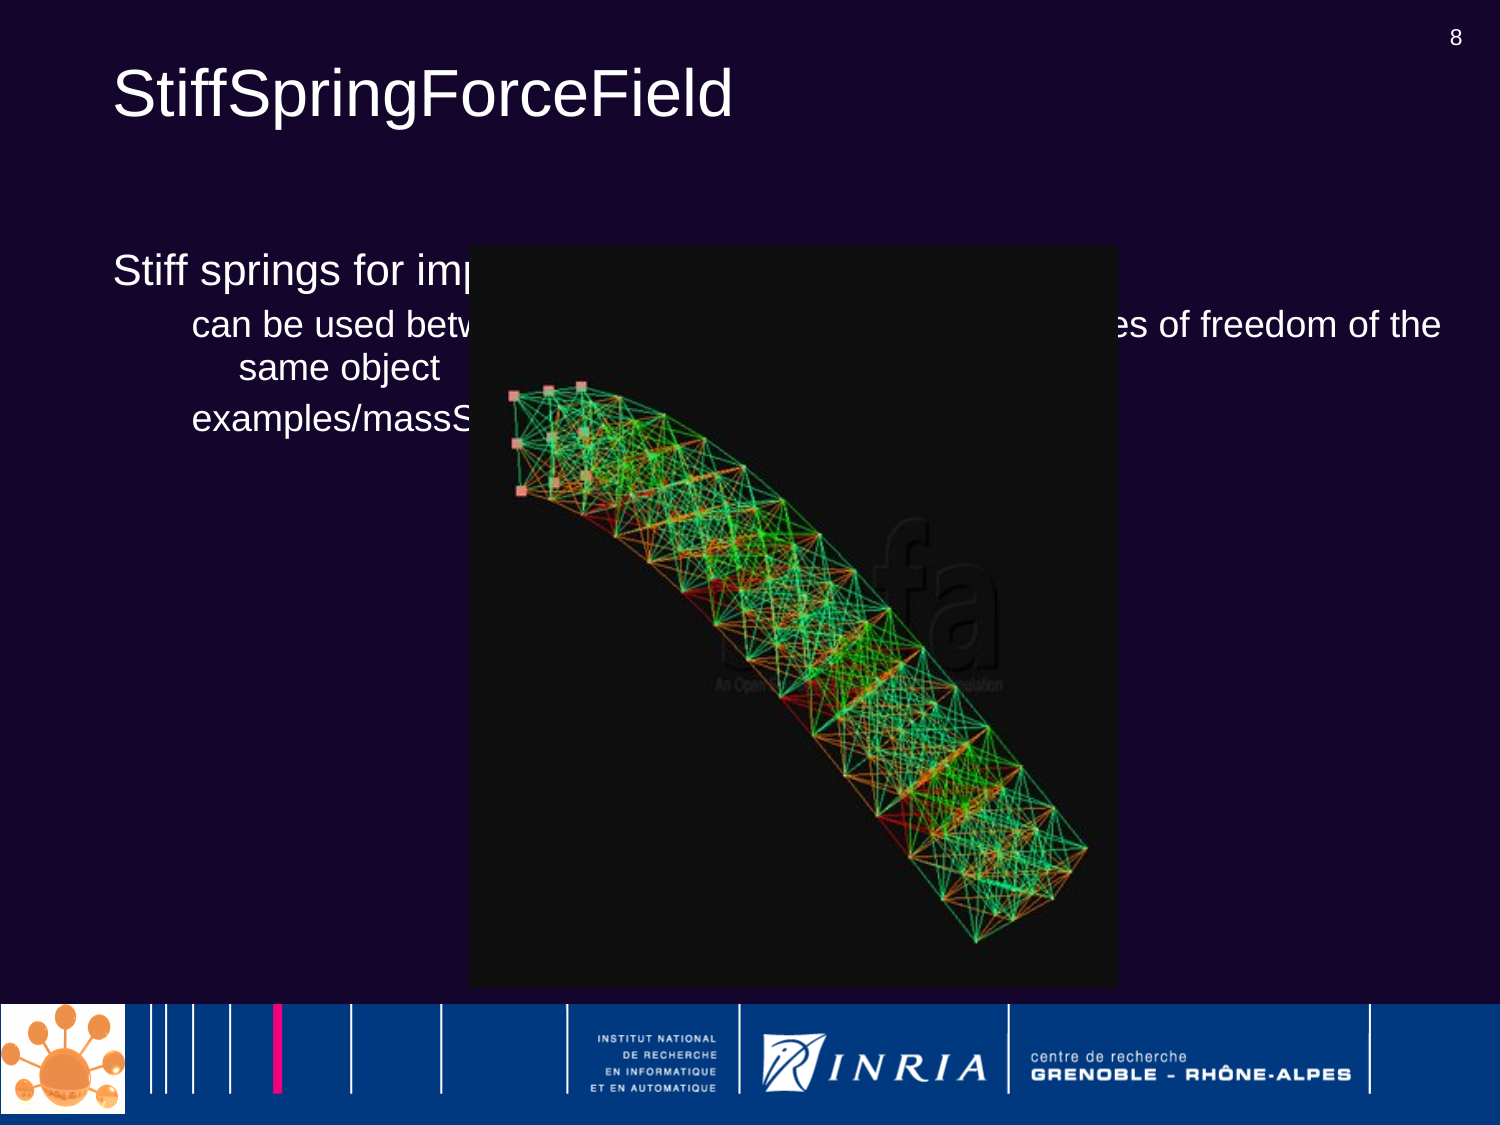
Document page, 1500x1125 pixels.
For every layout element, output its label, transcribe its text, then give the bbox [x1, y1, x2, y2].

title StiffSpringForceField [112, 0, 1474, 188]
list Stiff springs for implicit integration can be used between two objects or between the degrees of freedom of the same object examples/massSpring.scn [112, 245, 469, 988]
picture [469, 245, 1467, 988]
picture [0, 1004, 1500, 1125]
